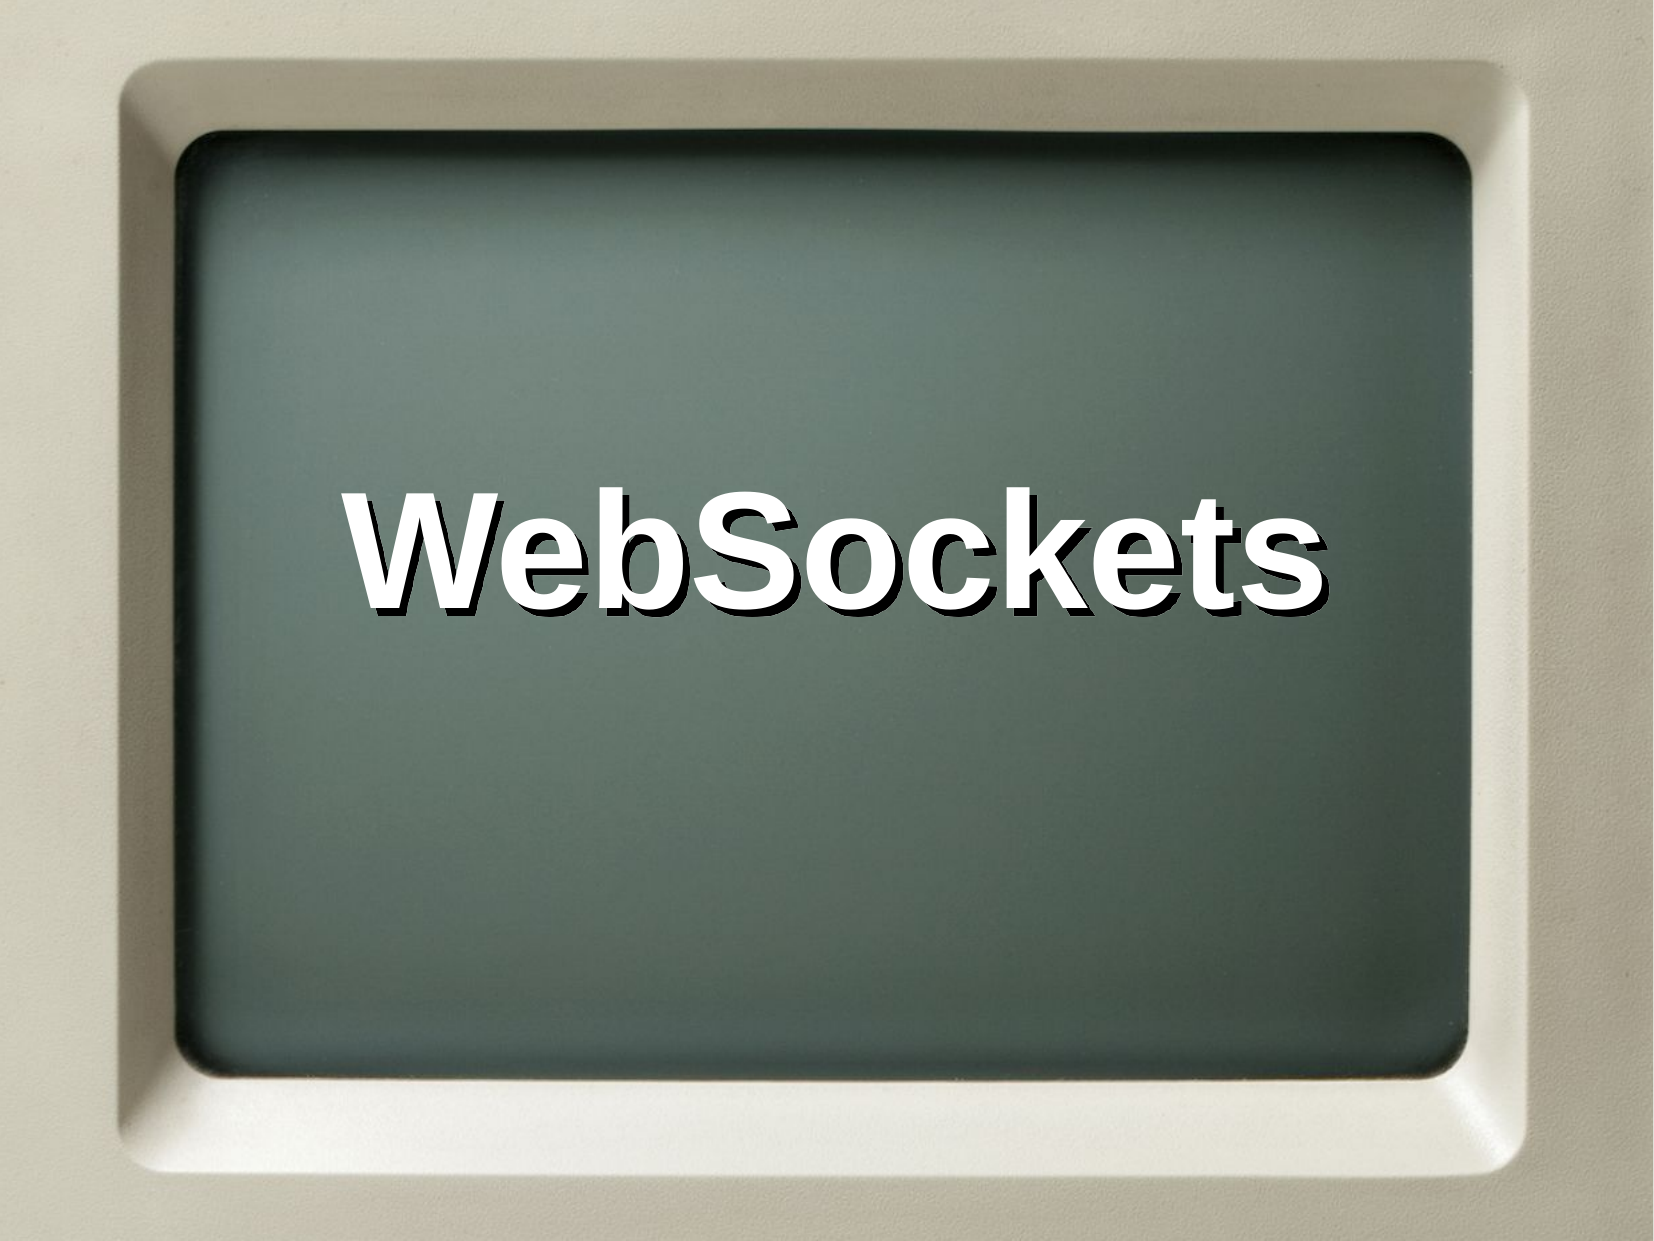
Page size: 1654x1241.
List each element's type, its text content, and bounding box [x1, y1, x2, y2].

picture [0, 0, 1654, 1241]
title WebSockets [198, 408, 1474, 694]
